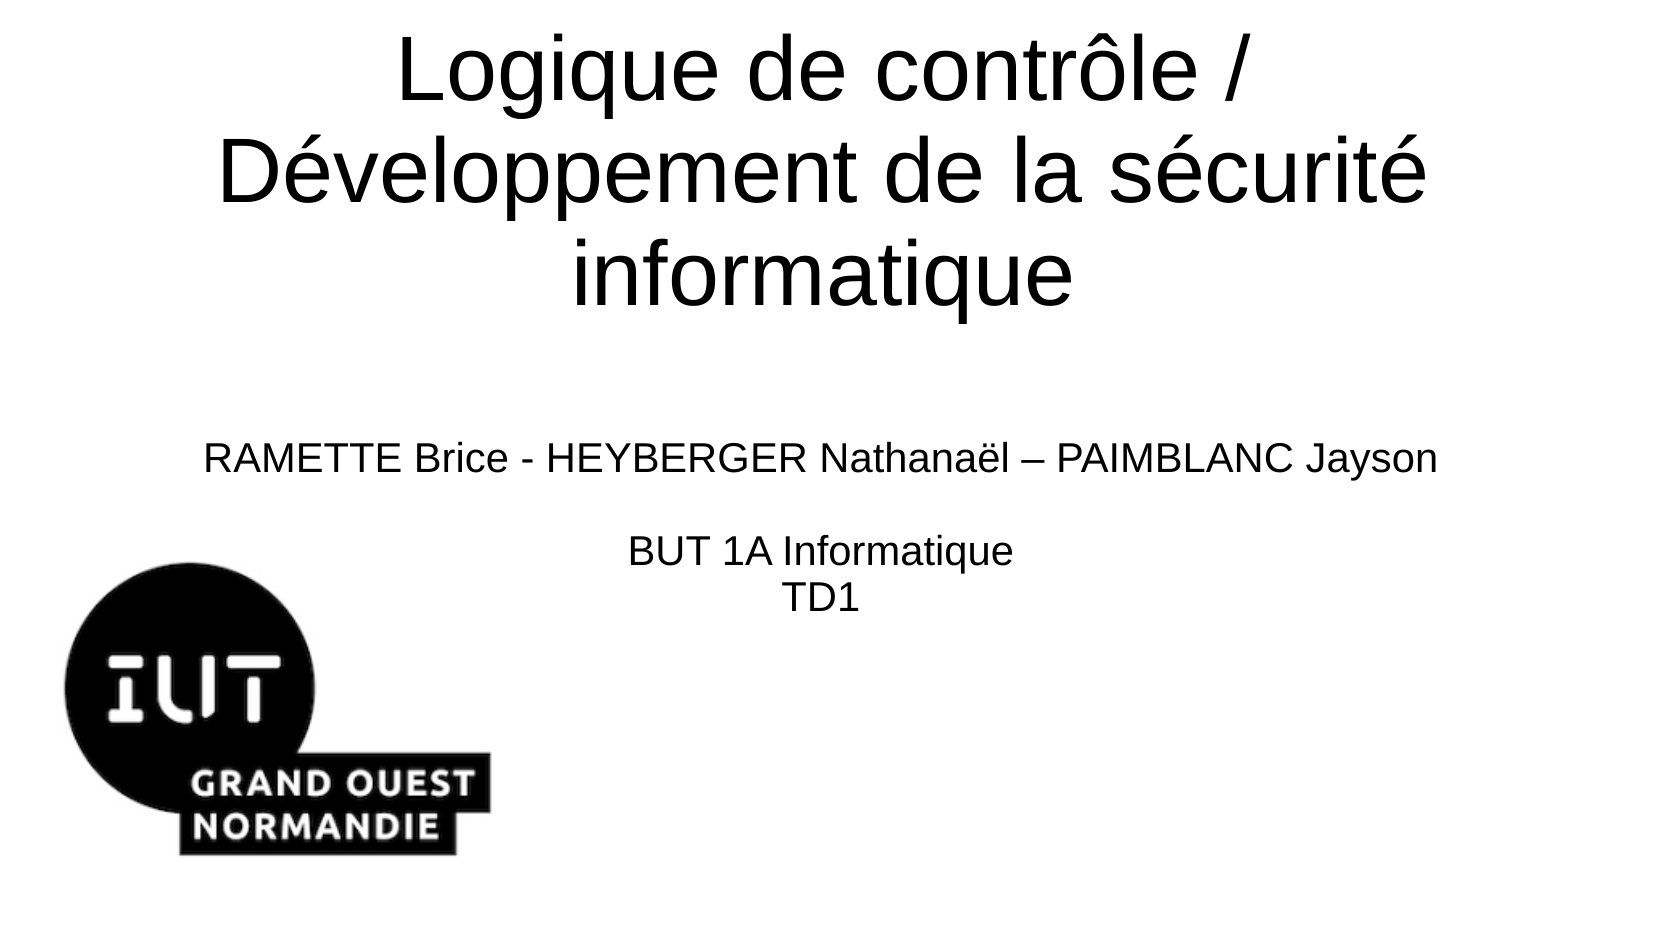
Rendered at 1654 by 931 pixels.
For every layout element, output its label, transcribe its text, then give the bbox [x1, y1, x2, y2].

picture [59, 560, 497, 859]
title Logique de contrôle / Développement de la sécurité informatique [82, 17, 1565, 257]
subtitle RAMETTE Brice - HEYBERGER Nathanaël – PAIMBLANC Jayson BUT 1A Informatique TD1 [76, 257, 1565, 798]
